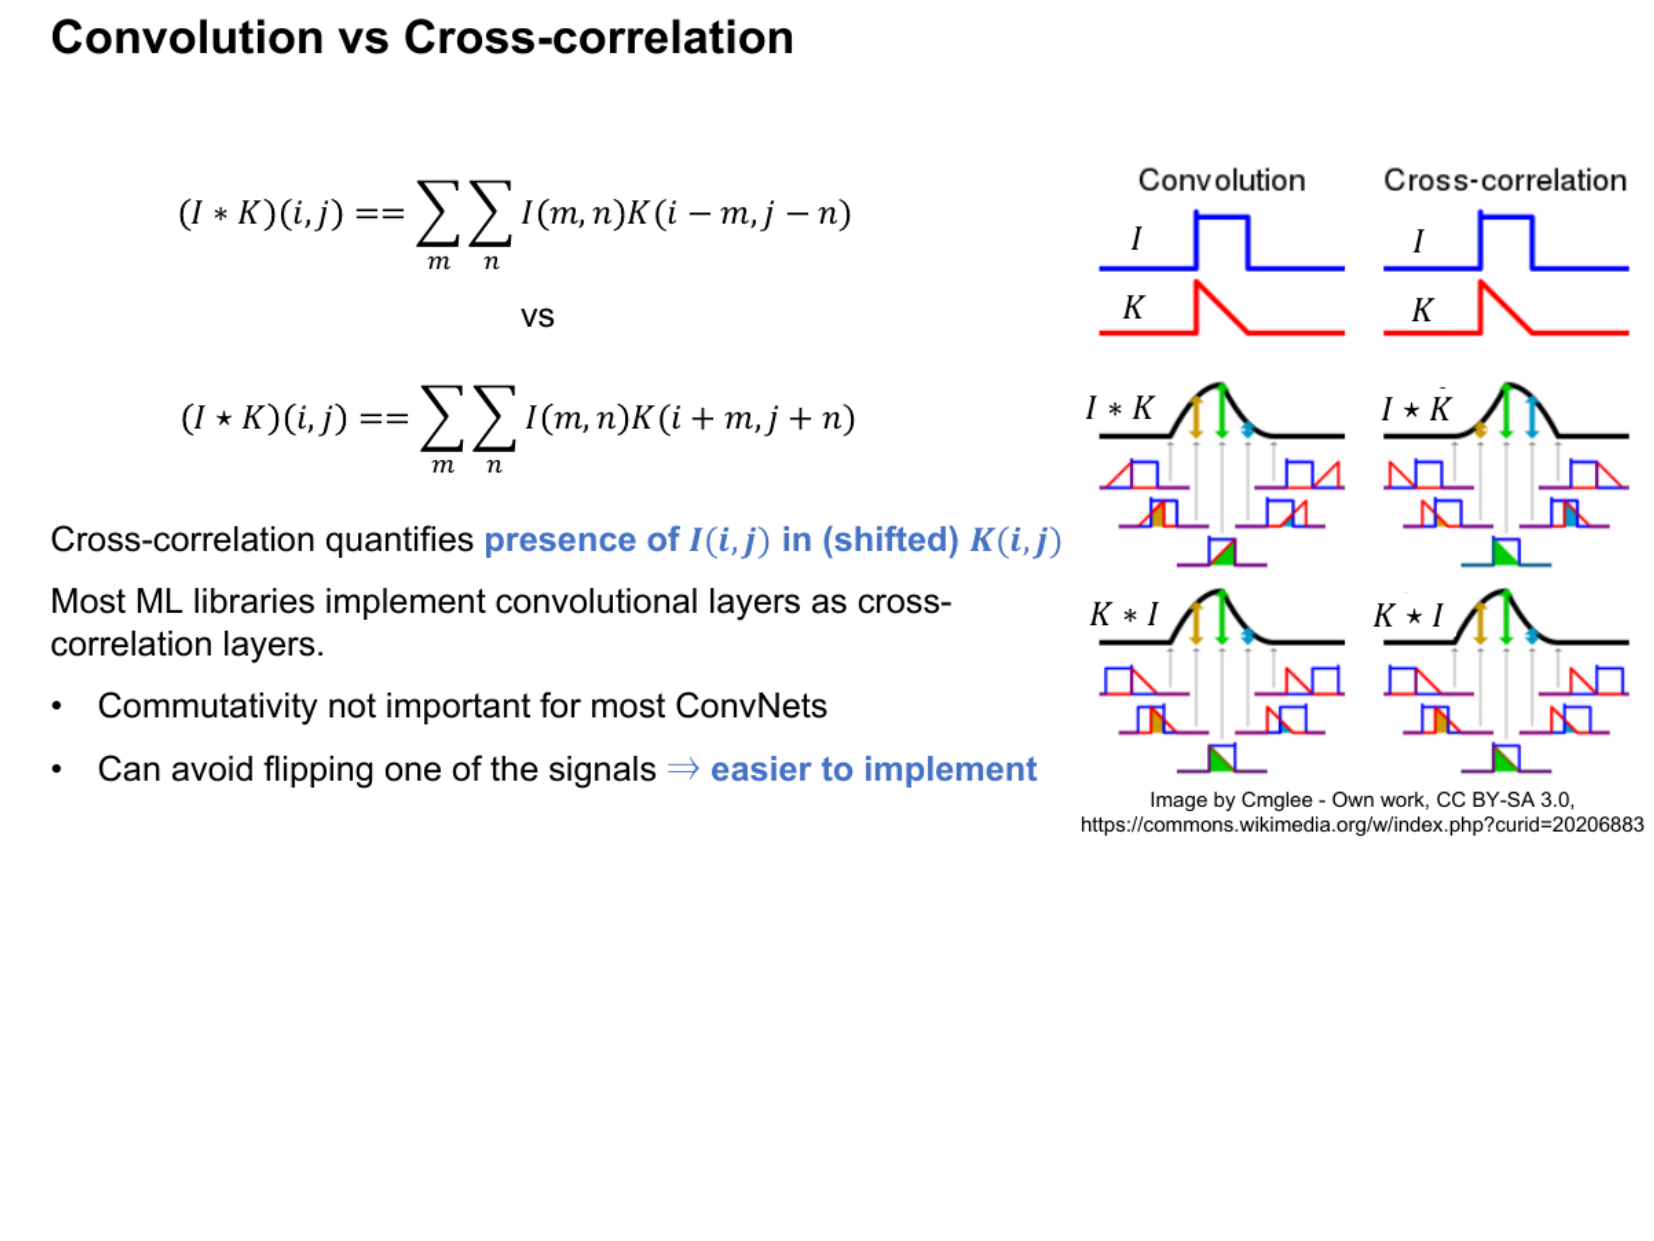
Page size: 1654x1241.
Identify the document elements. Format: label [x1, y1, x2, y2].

picture [2, 1, 1654, 840]
